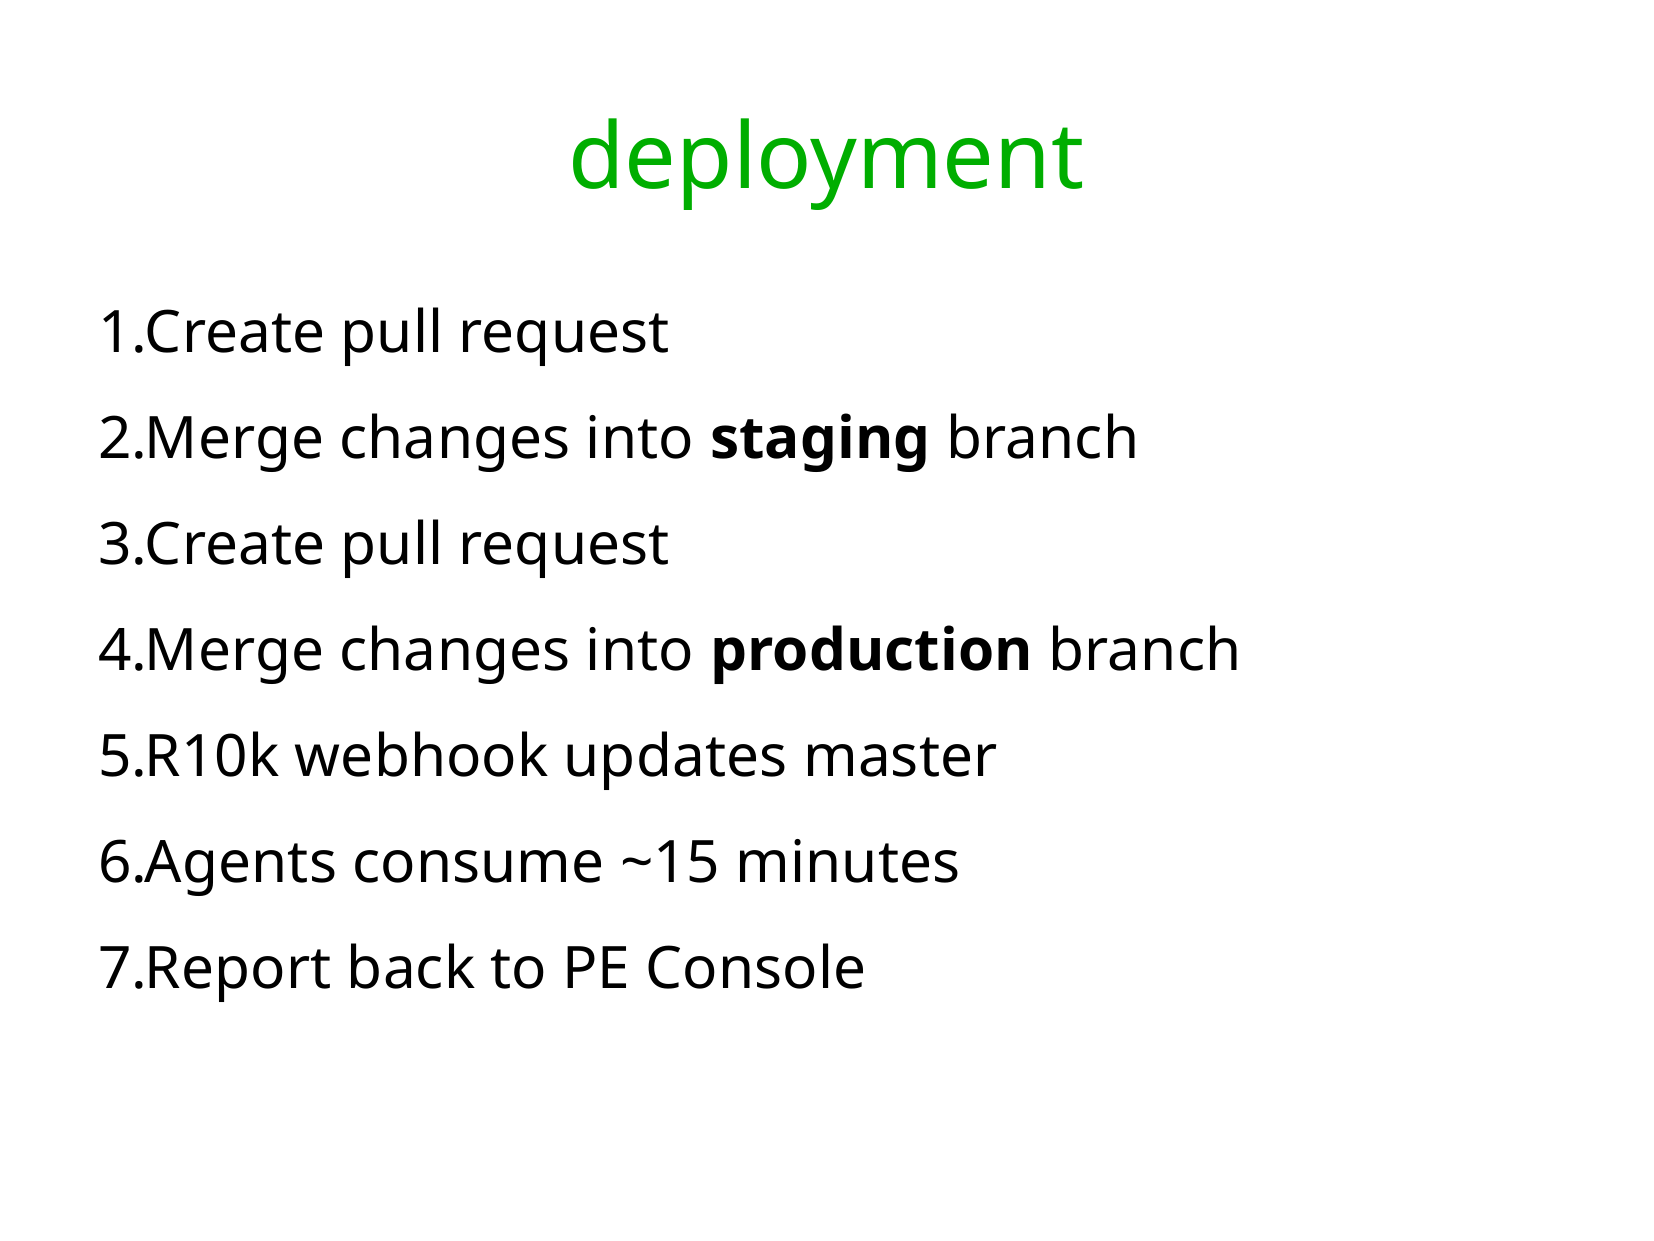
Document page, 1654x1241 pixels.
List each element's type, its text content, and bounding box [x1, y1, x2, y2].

title deployment [82, 49, 1571, 257]
list Create pull request Merge changes into staging branch Create pull request Merge changes into production branch R10k webhook updates master Agents consume ~15 minutes Report back to PE Console [82, 290, 1571, 1010]
